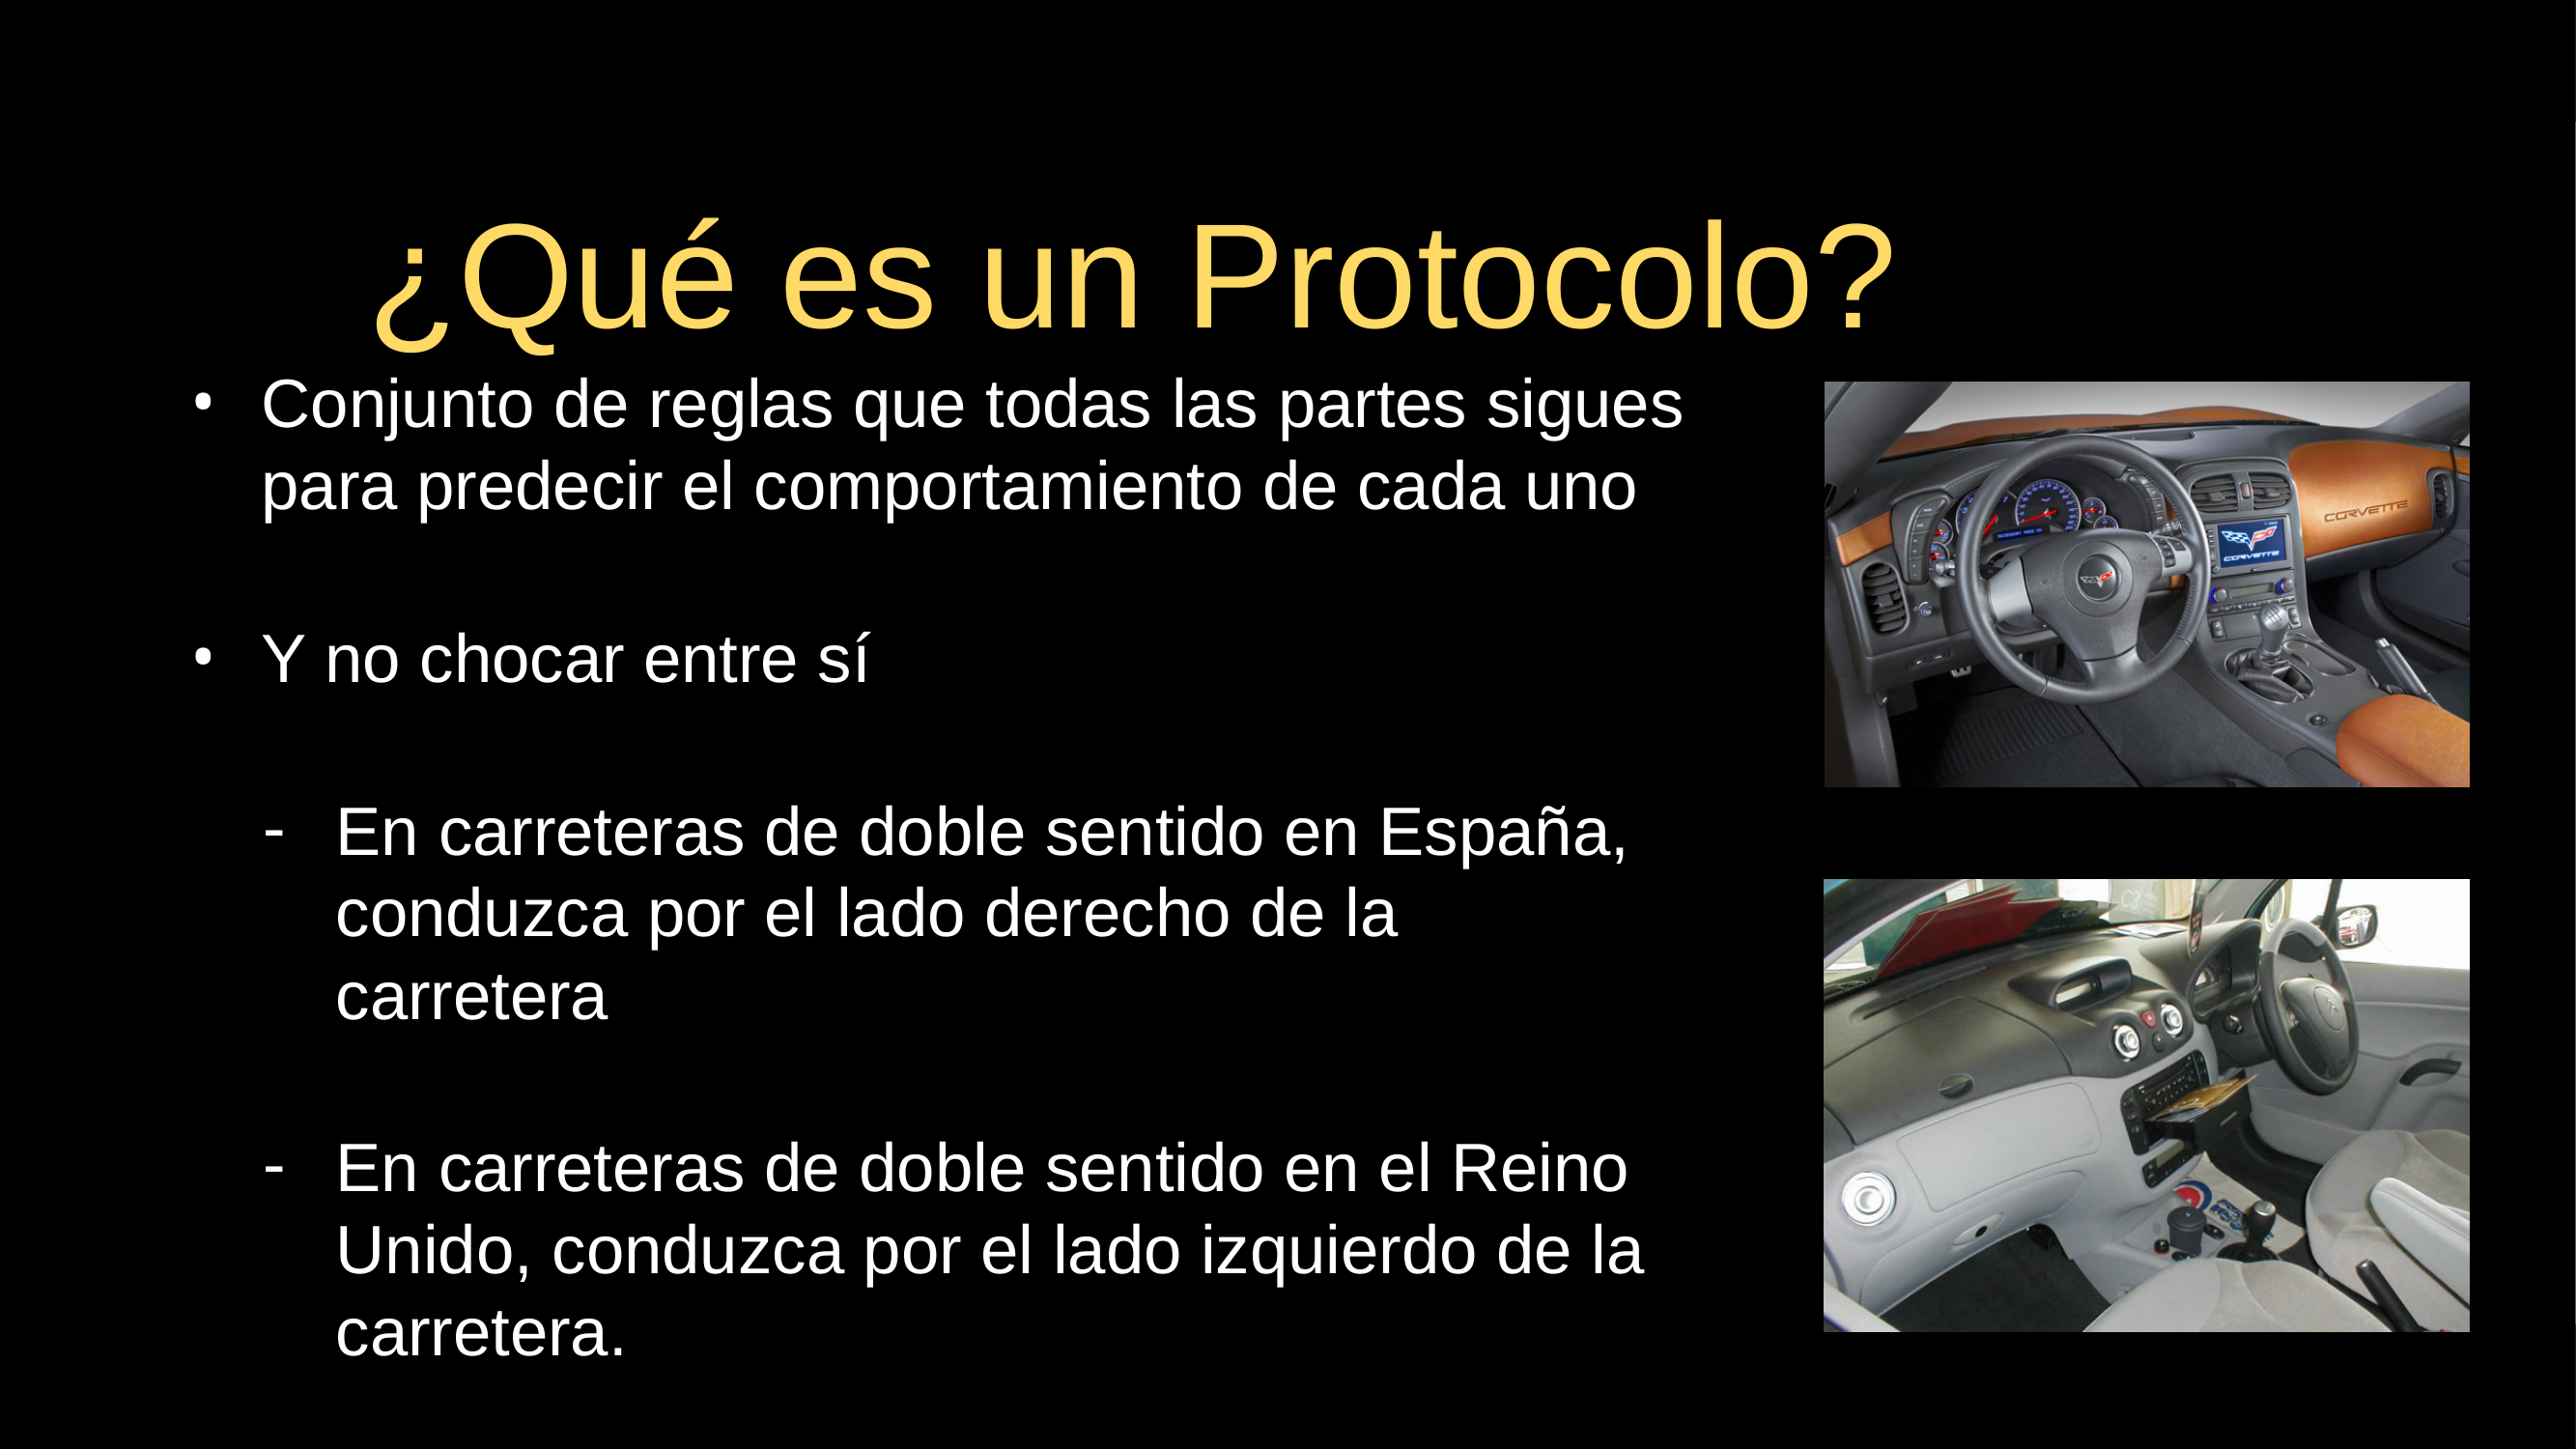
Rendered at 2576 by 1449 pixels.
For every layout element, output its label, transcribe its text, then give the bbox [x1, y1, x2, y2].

picture [1825, 382, 2470, 787]
list Conjunto de reglas que todas las partes sigues para predecir el comportamiento de cada uno Y no chocar entre sí En carreteras de doble sentido en España, conduzca por el lado derecho de la carretera En carreteras de doble sentido en el Reino Unido, conduzca por el lado izquierdo de la carretera. [183, 412, 1697, 1317]
picture [1824, 879, 2470, 1333]
title ¿Qué es un Protocolo? [183, 133, 2082, 403]
